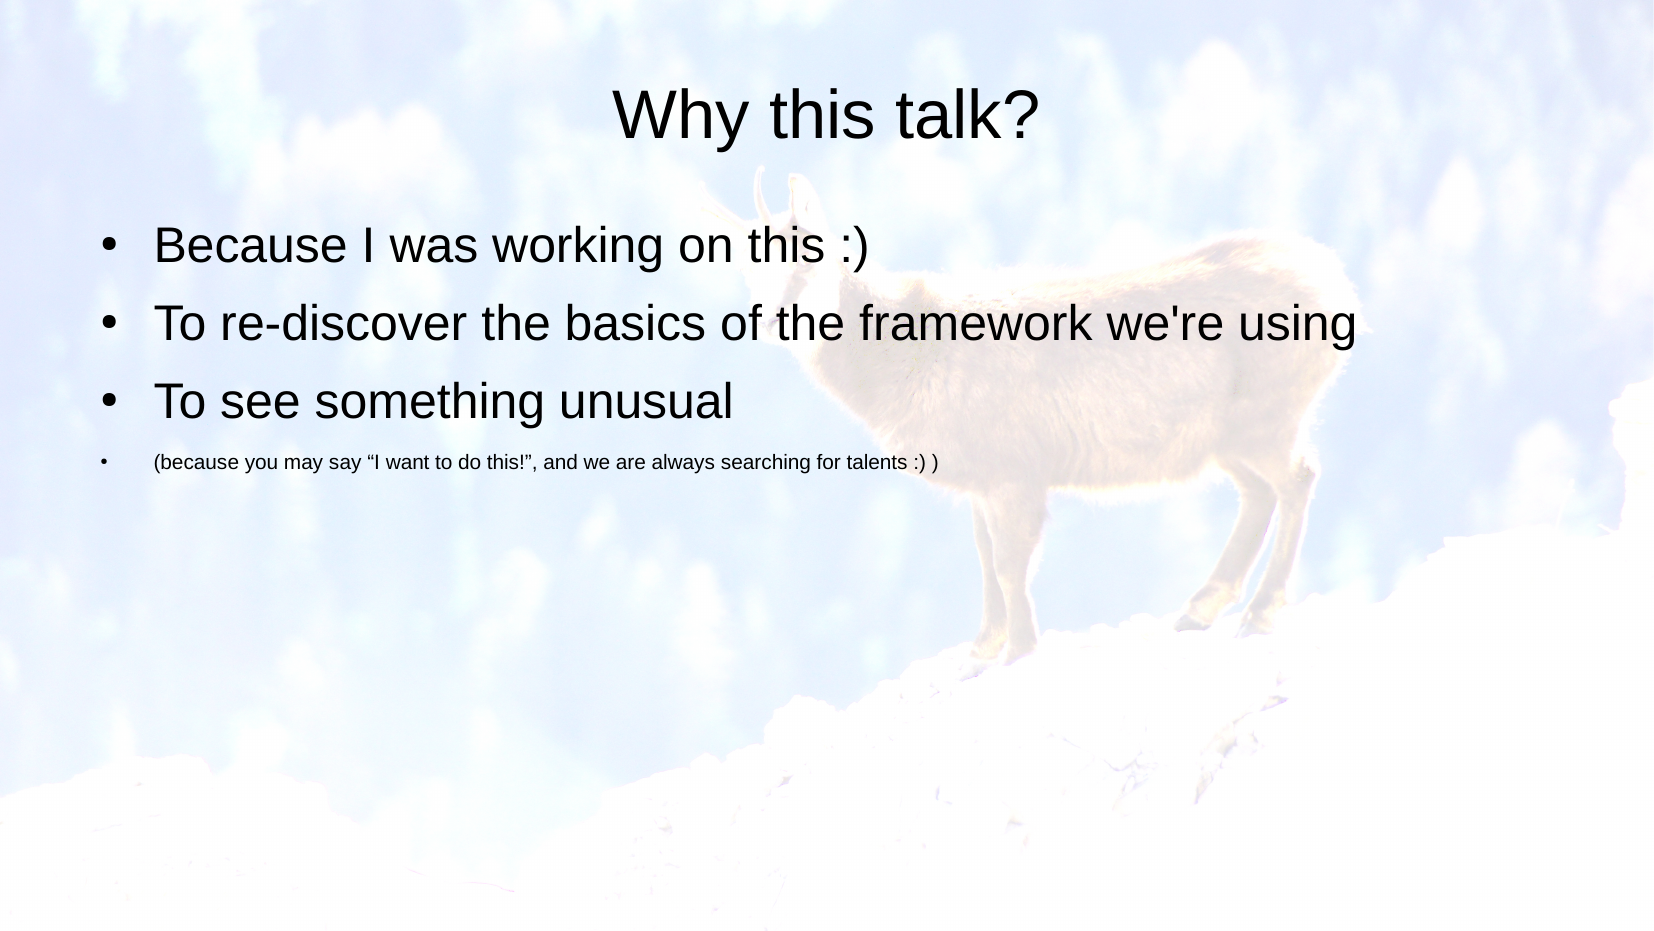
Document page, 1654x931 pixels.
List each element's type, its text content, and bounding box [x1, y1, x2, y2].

title Why this talk? [82, 37, 1571, 193]
picture [0, 0, 1654, 931]
list Because I was working on this :) To re-discover the basics of the framework we're using To see something unusual (because you may say “I want to do this!”, and we are always searching for talents :) ) [82, 217, 1571, 758]
